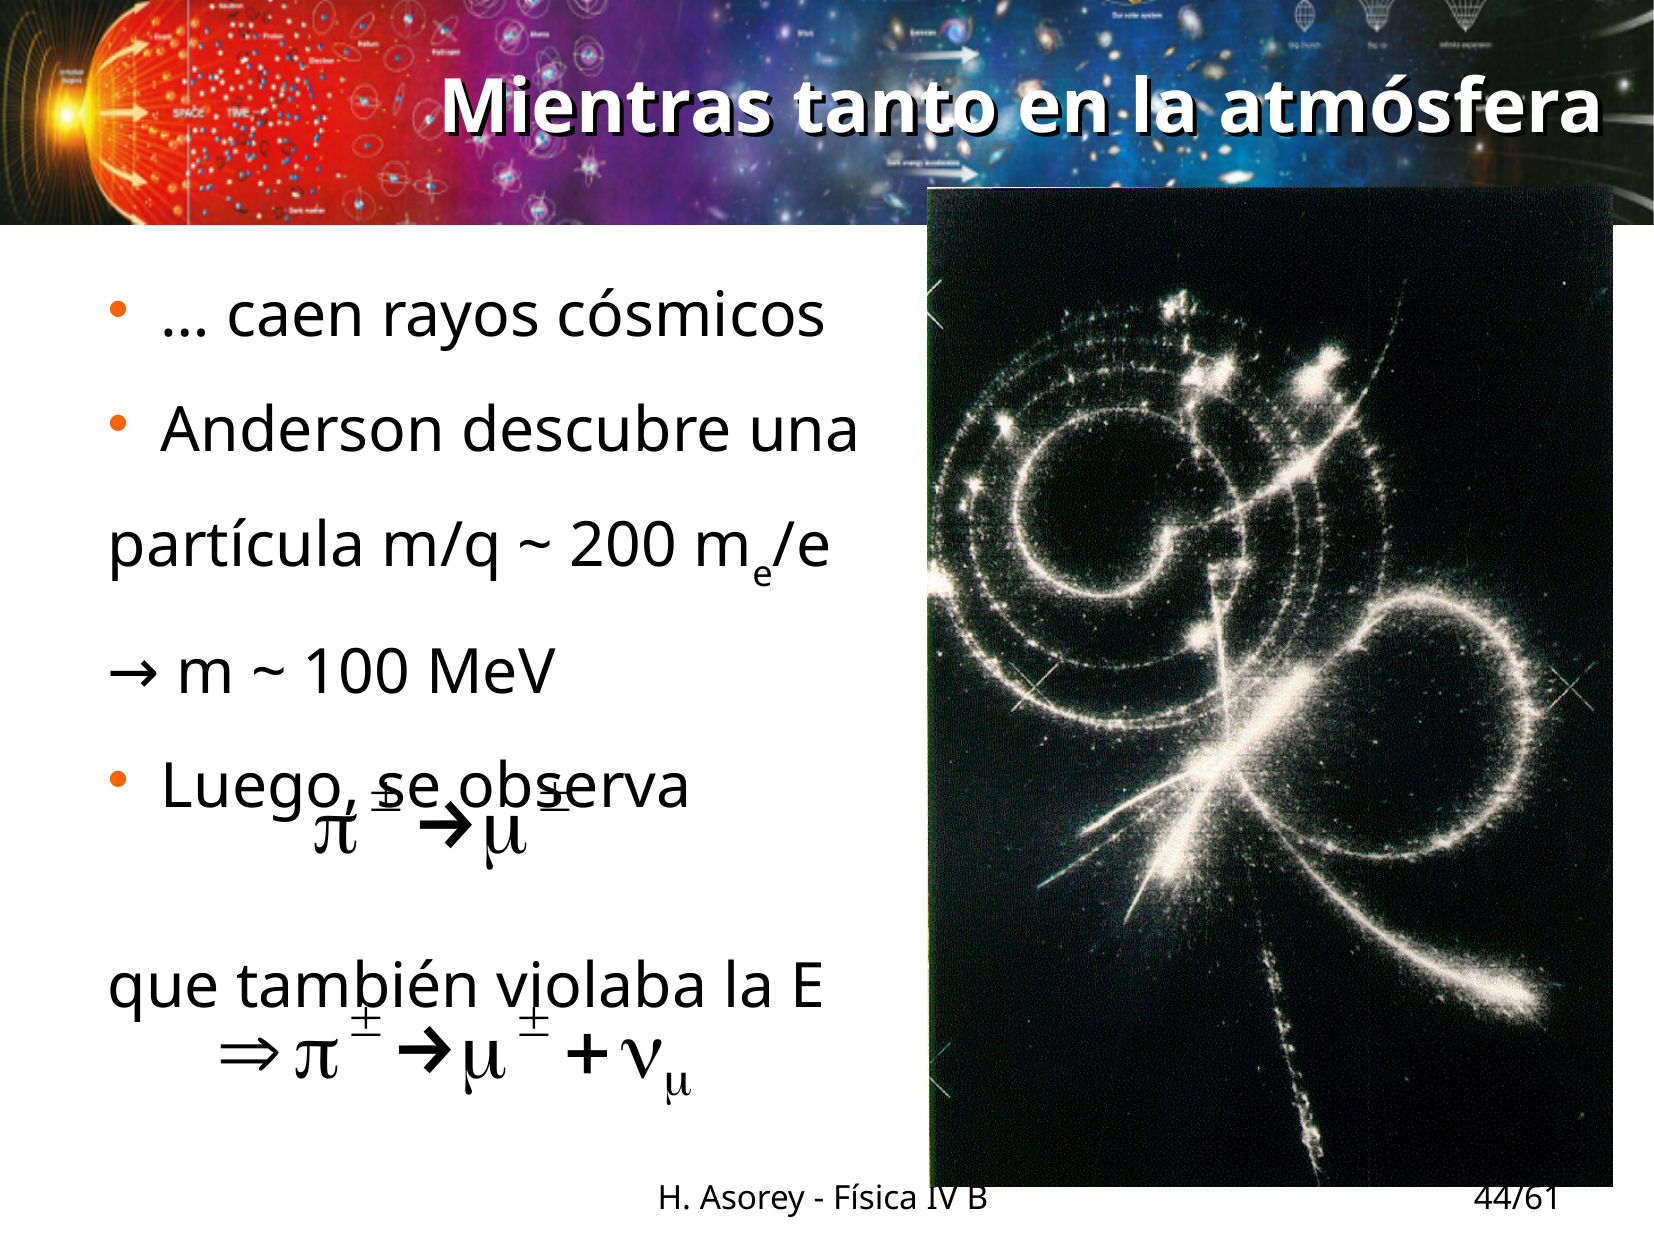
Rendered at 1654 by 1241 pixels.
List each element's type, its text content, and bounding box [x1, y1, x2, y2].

picture [0, 0, 1654, 1187]
list … caen rayos cósmicos Anderson descubre una partícula m/q ~ 200 me/e → m ~ 100 MeV Luego, se observa que también violaba la E [90, 270, 870, 1089]
title Mientras tanto en la atmósfera [45, 15, 1606, 191]
chart [305, 780, 586, 874]
chart [210, 1005, 700, 1108]
